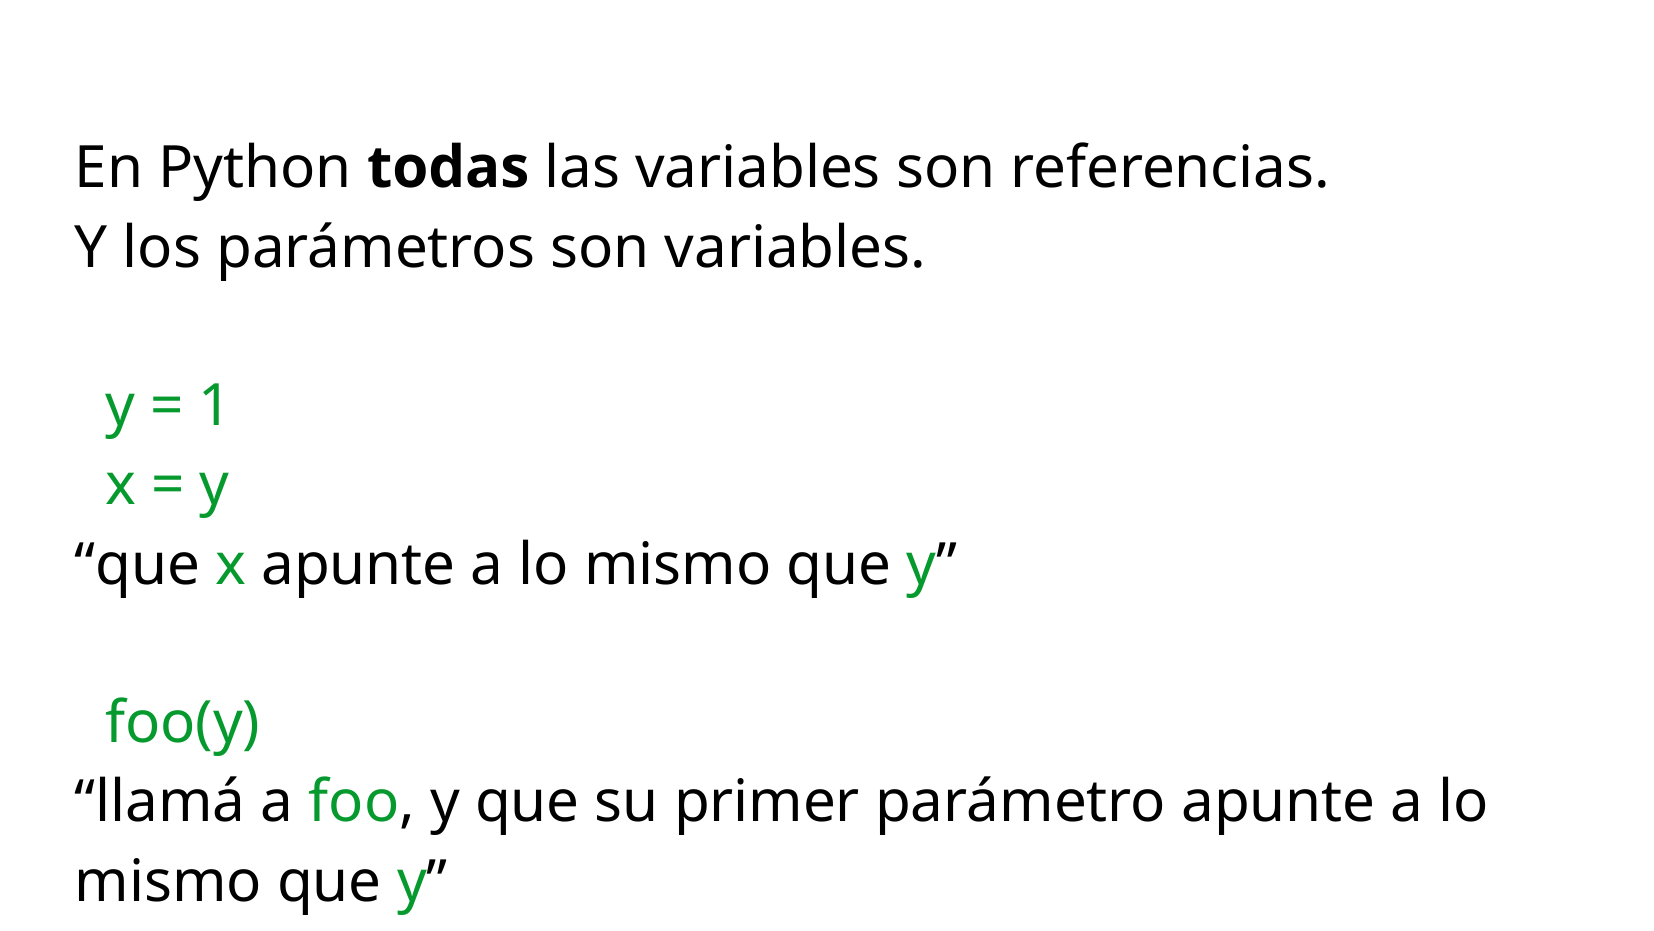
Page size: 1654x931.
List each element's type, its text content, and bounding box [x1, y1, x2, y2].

text_box En Python todas las variables son referencias. Y los parámetros son variables. y = 1 x = y “que x apunte a lo mismo que y” foo(y) “llamá a foo, y que su primer parámetro apunte a lo mismo que y” [60, 118, 1606, 861]
